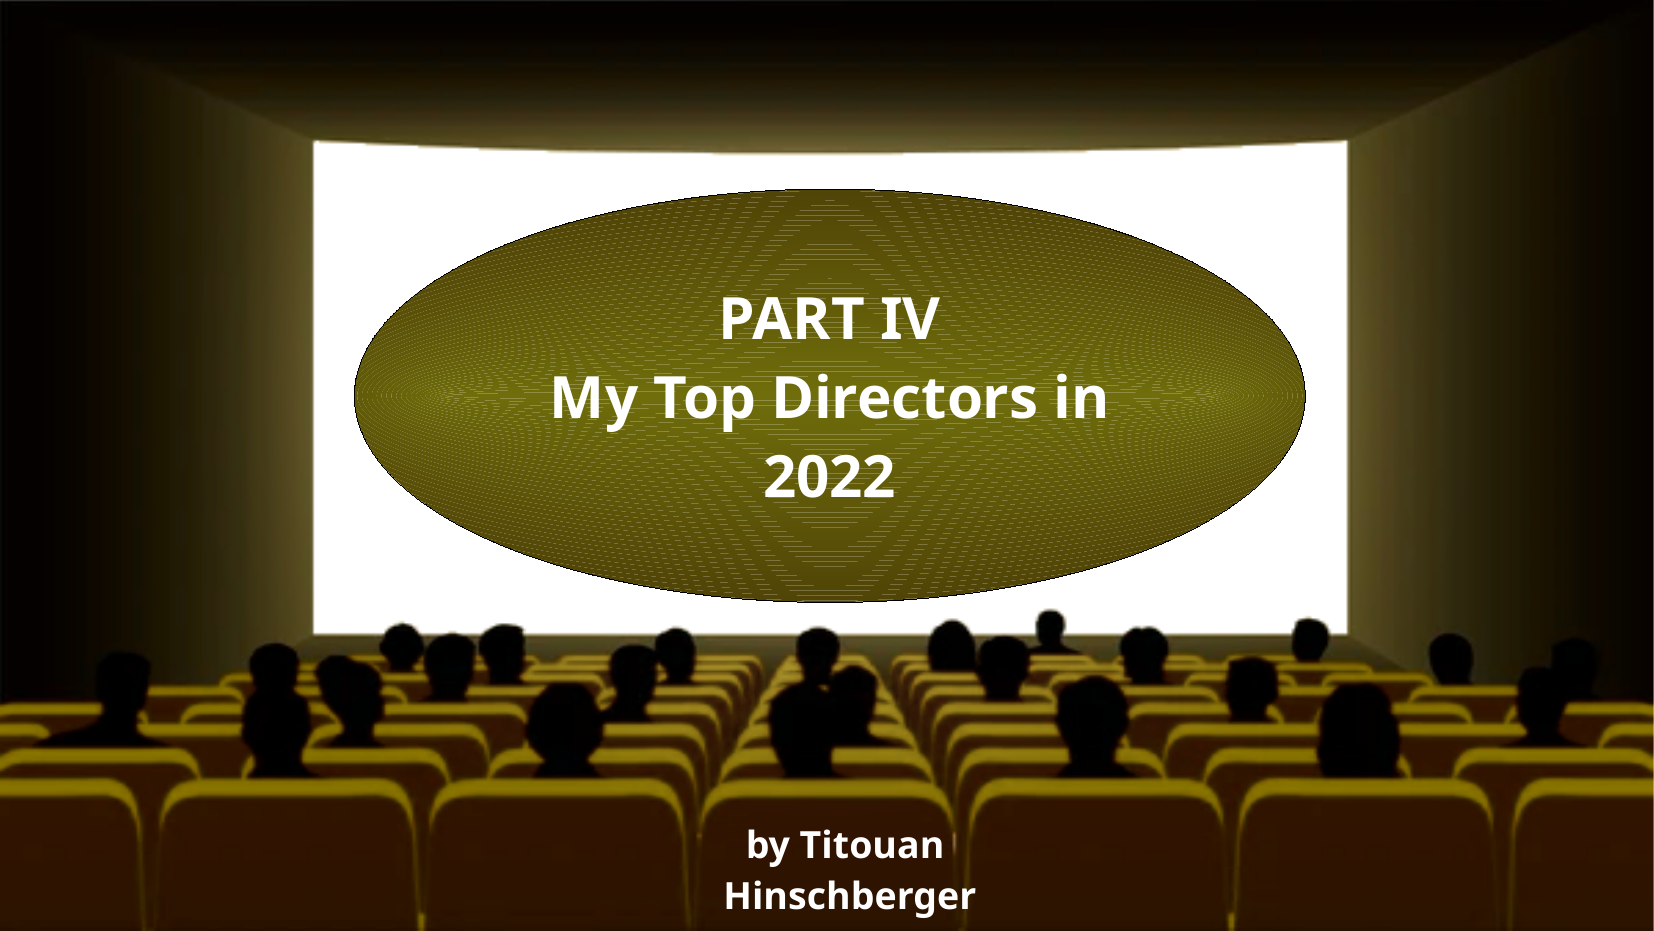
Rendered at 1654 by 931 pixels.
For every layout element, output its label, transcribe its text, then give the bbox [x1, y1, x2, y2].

text_box PART IV My Top Directors in 2022 [354, 189, 1306, 603]
picture [0, 0, 1654, 931]
